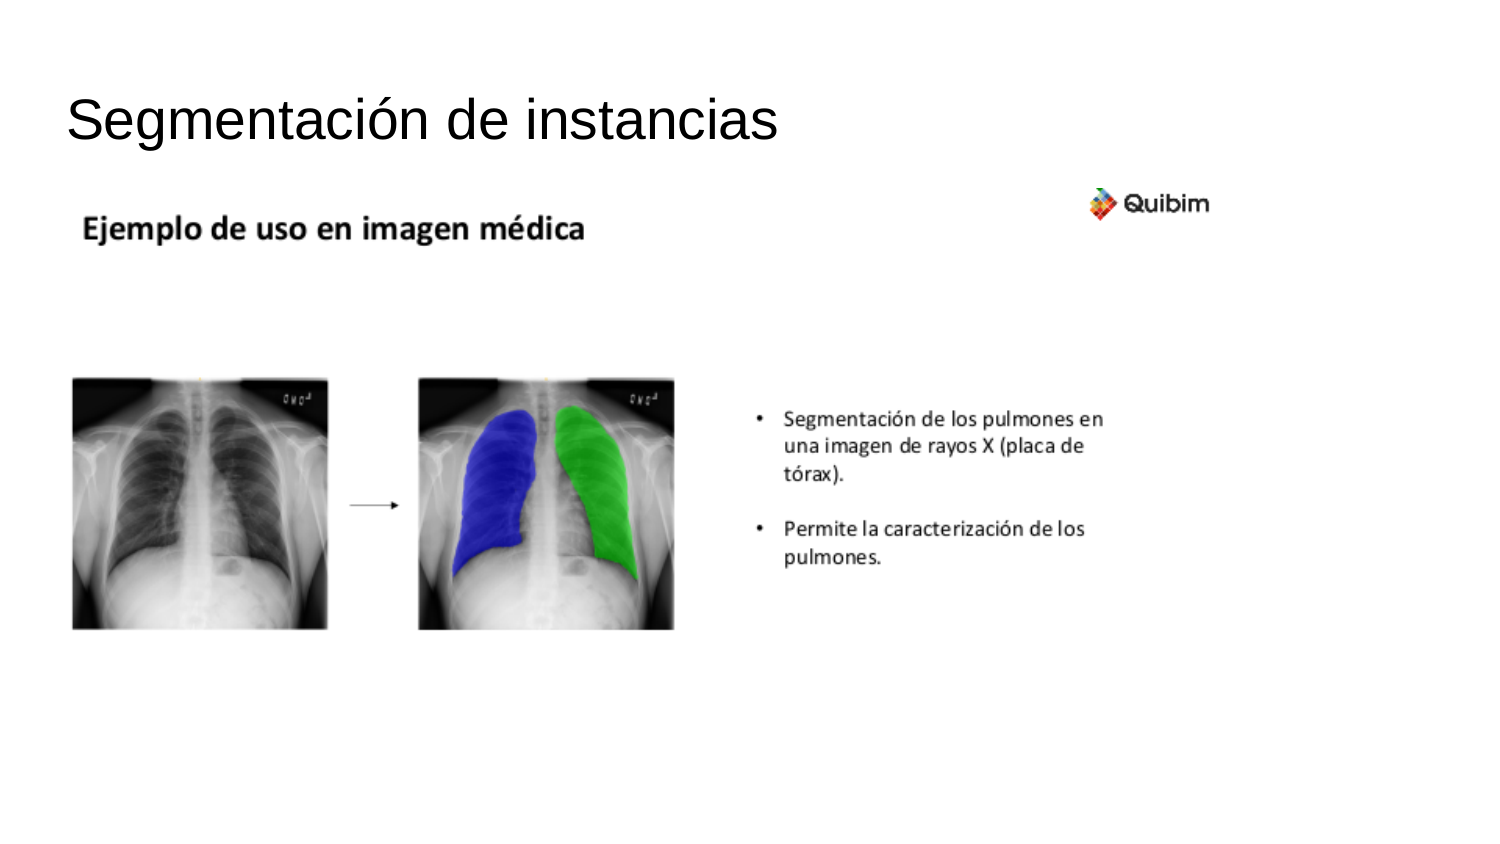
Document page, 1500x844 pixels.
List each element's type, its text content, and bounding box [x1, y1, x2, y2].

title Segmentación de instancias [51, 72, 1449, 167]
picture [51, 188, 1217, 660]
